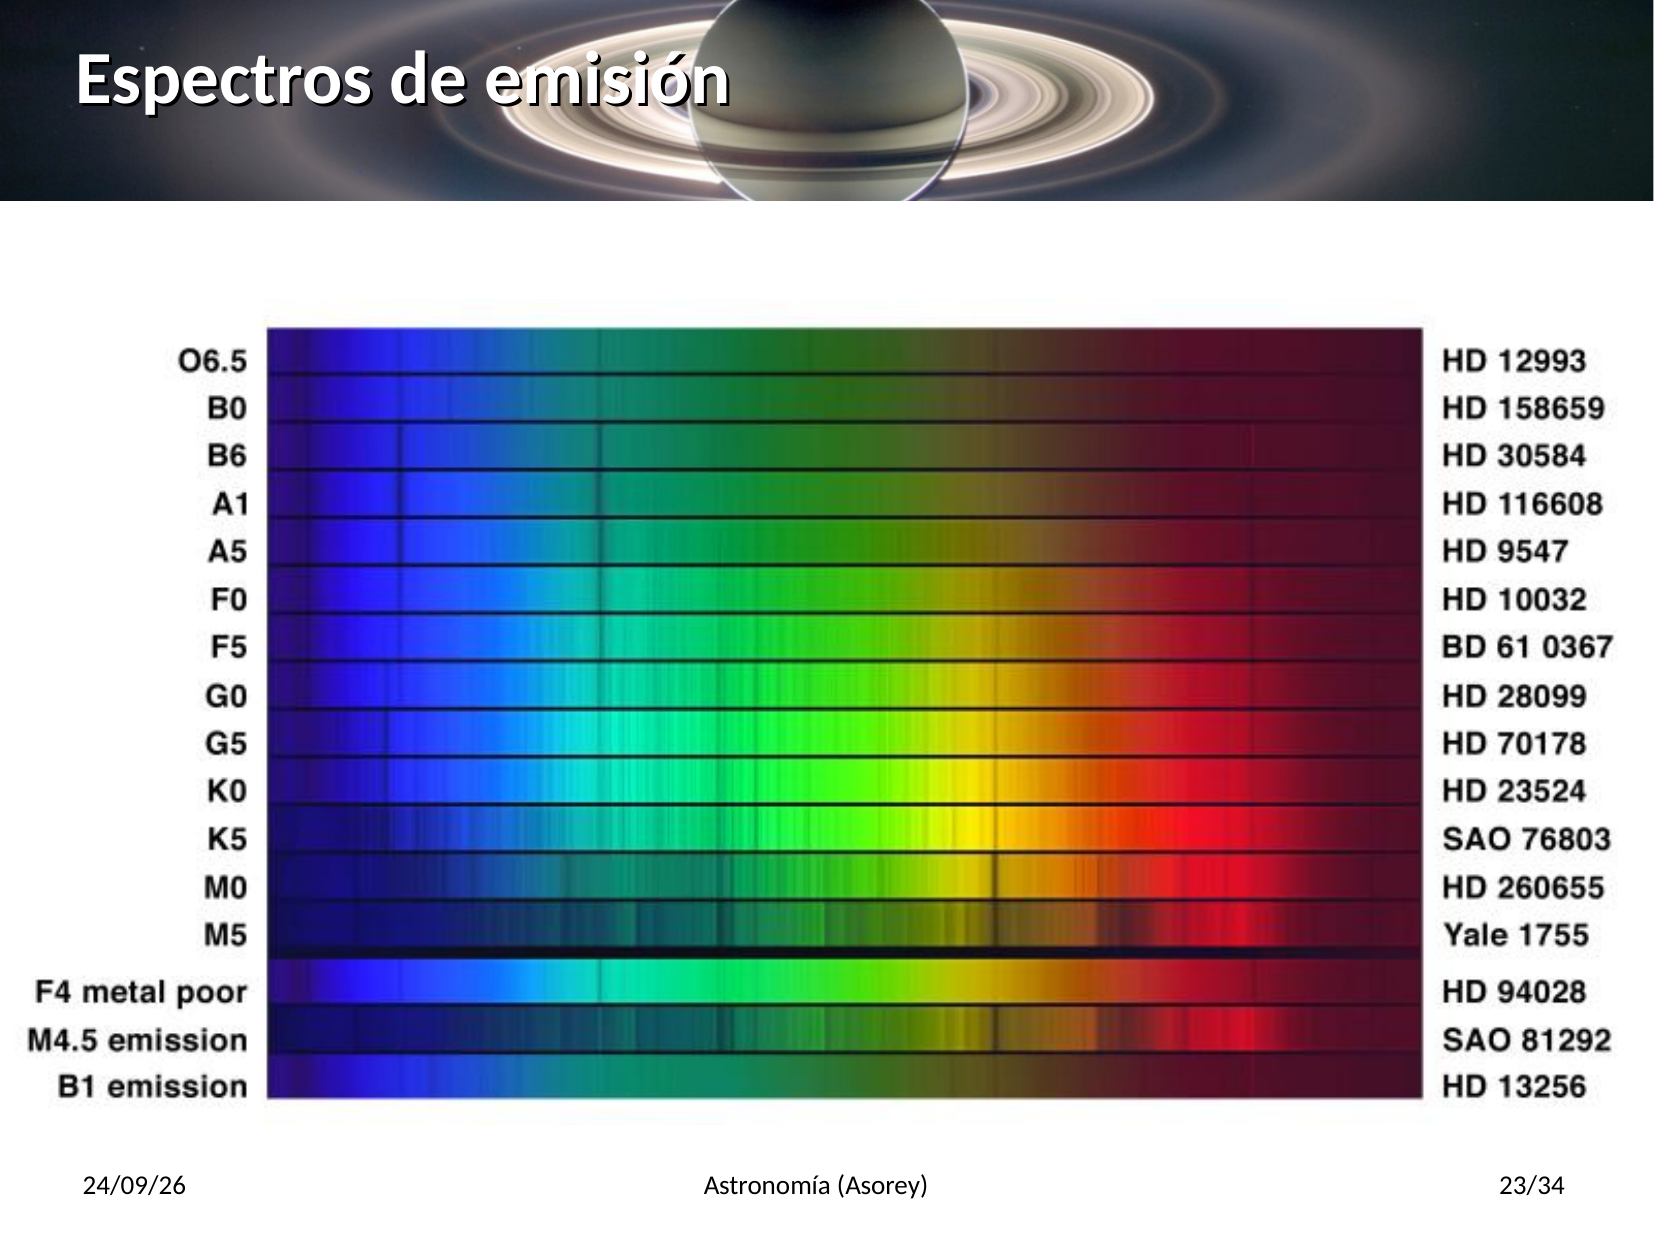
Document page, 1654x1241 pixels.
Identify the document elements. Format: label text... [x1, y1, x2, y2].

title Espectros de emisión [75, 19, 1564, 151]
picture [0, 299, 1651, 1126]
picture [0, 0, 1654, 201]
